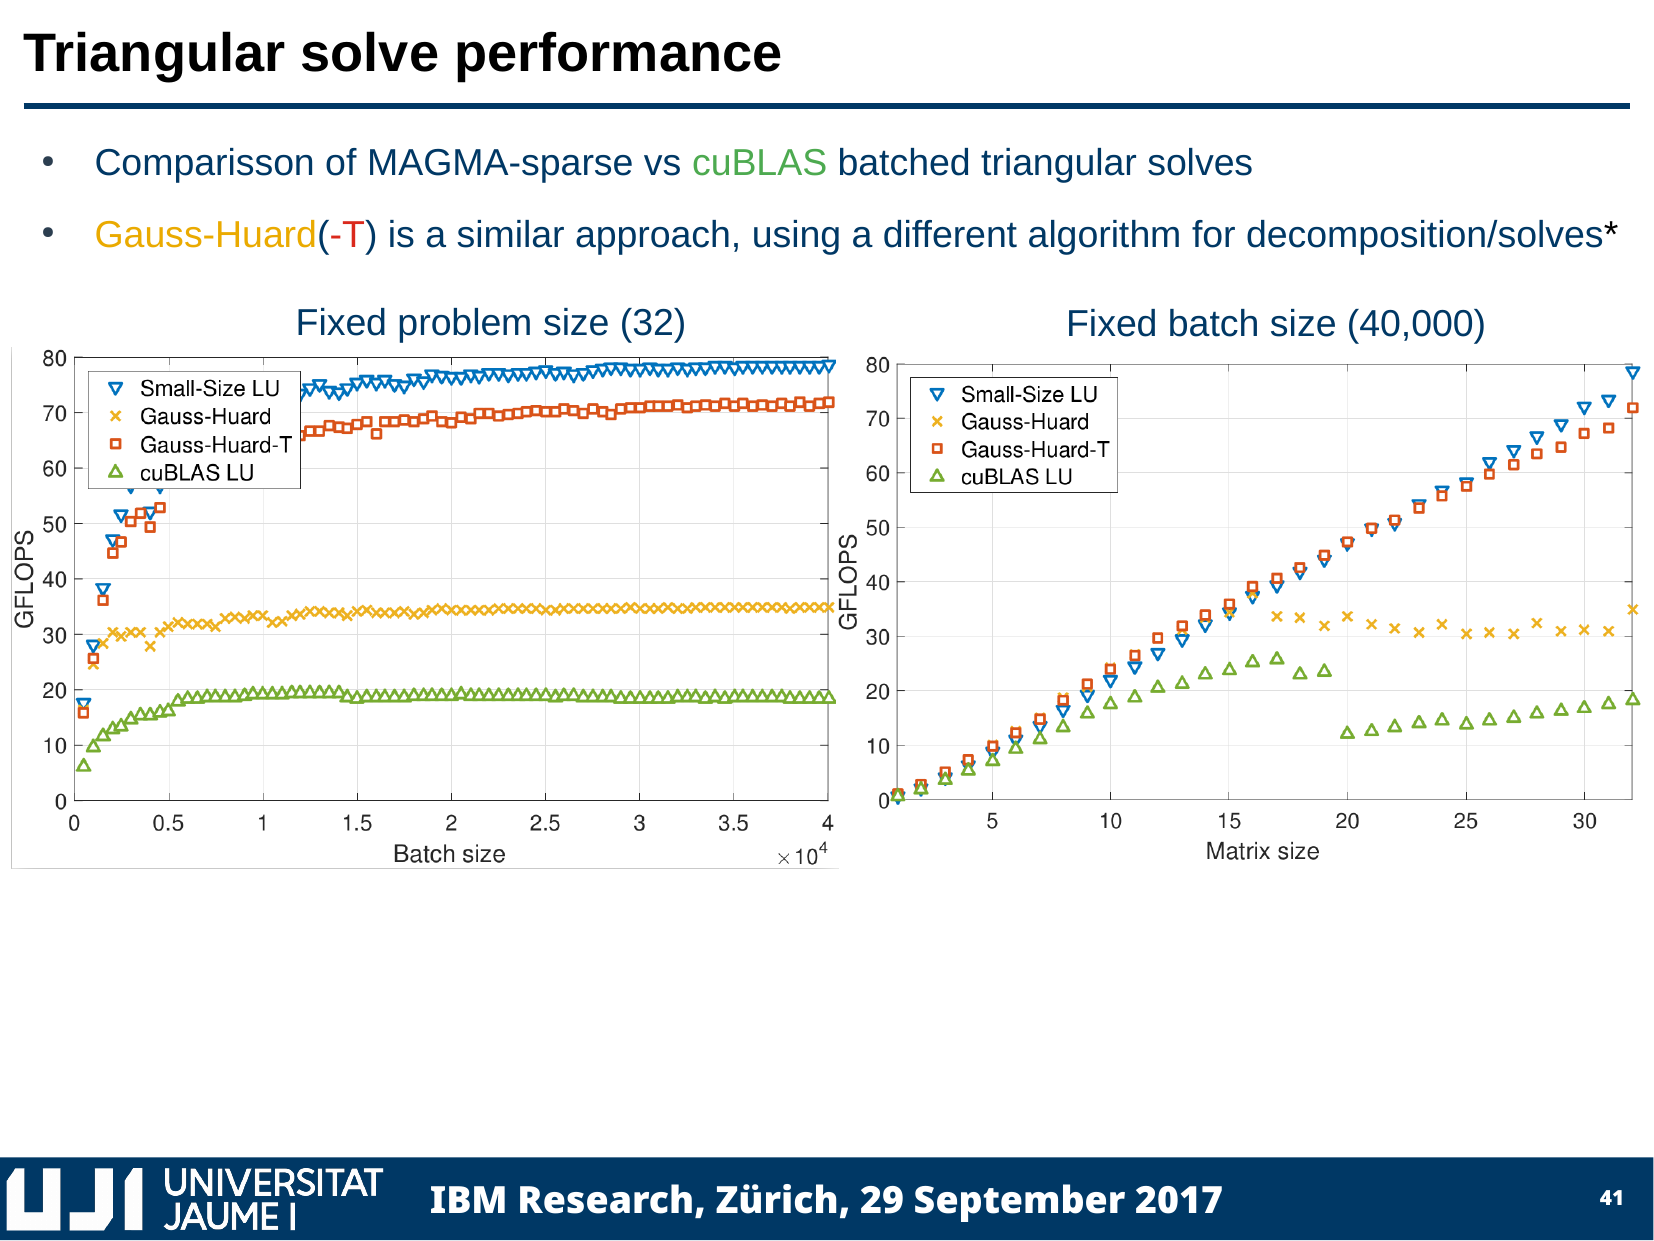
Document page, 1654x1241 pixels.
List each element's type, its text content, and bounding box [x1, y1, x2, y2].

picture [11, 347, 1642, 869]
title Triangular solve performance [23, 0, 1630, 107]
picture [0, 1158, 390, 1241]
text_box Fixed batch size (40,000) [1051, 295, 1502, 352]
list Comparisson of MAGMA-sparse vs cuBLAS batched triangular solves Gauss-Huard(-T) is a similar approach, using a different algorithm for decomposition/solves* [23, 141, 1630, 272]
text_box Fixed problem size (32) [280, 294, 702, 351]
